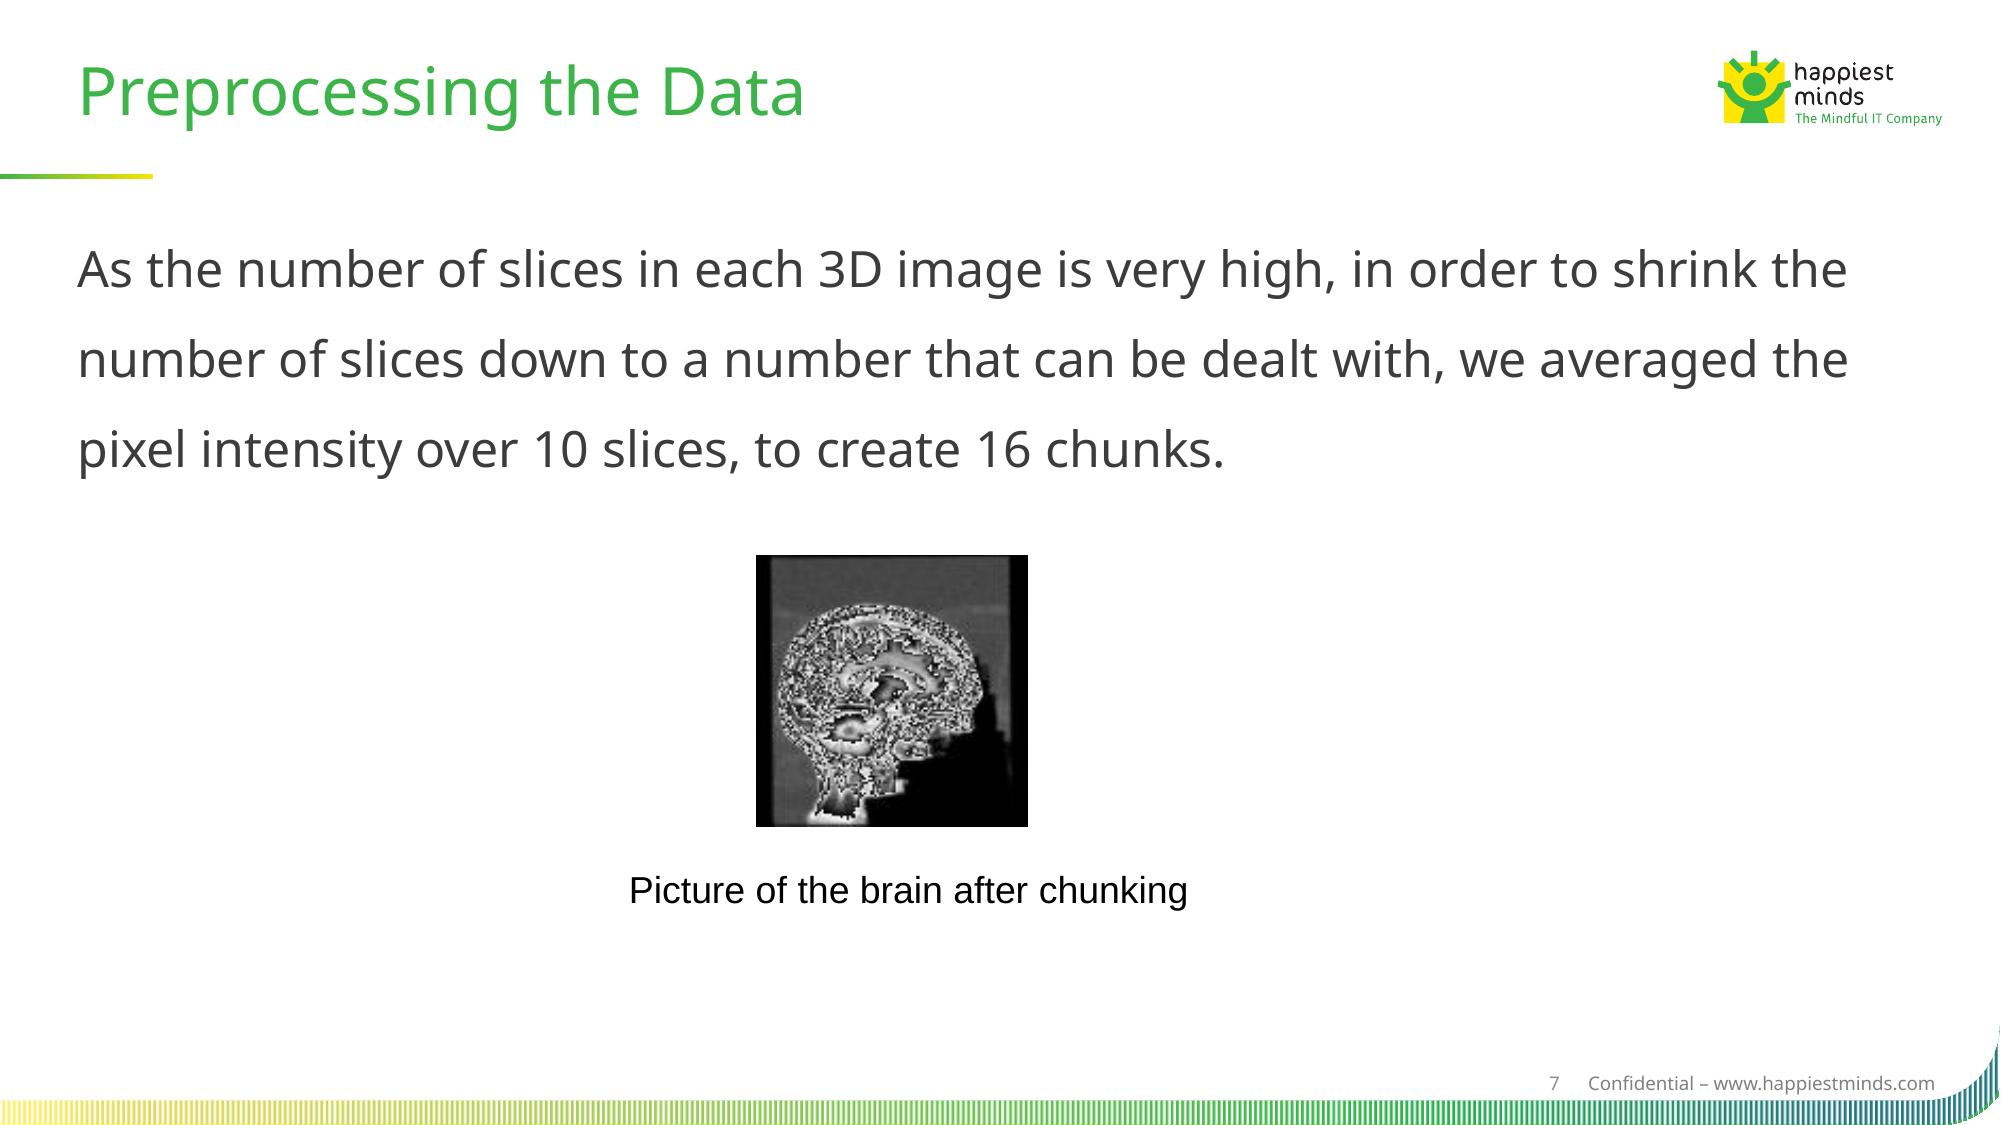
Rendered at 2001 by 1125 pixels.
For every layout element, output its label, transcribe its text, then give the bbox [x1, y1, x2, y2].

picture [756, 555, 1028, 827]
text_box Picture of the brain after chunking [614, 862, 1264, 962]
slide_number <number> [1124, 1054, 1575, 1115]
list Preprocessing the Data [62, 12, 1528, 166]
picture [0, 985, 2000, 1125]
list As the number of slices in each 3D image is very high, in order to shrink the number of slices down to a number that can be dealt with, we averaged the pixel intensity over 10 slices, to create 16 chunks. [62, 200, 1938, 1029]
